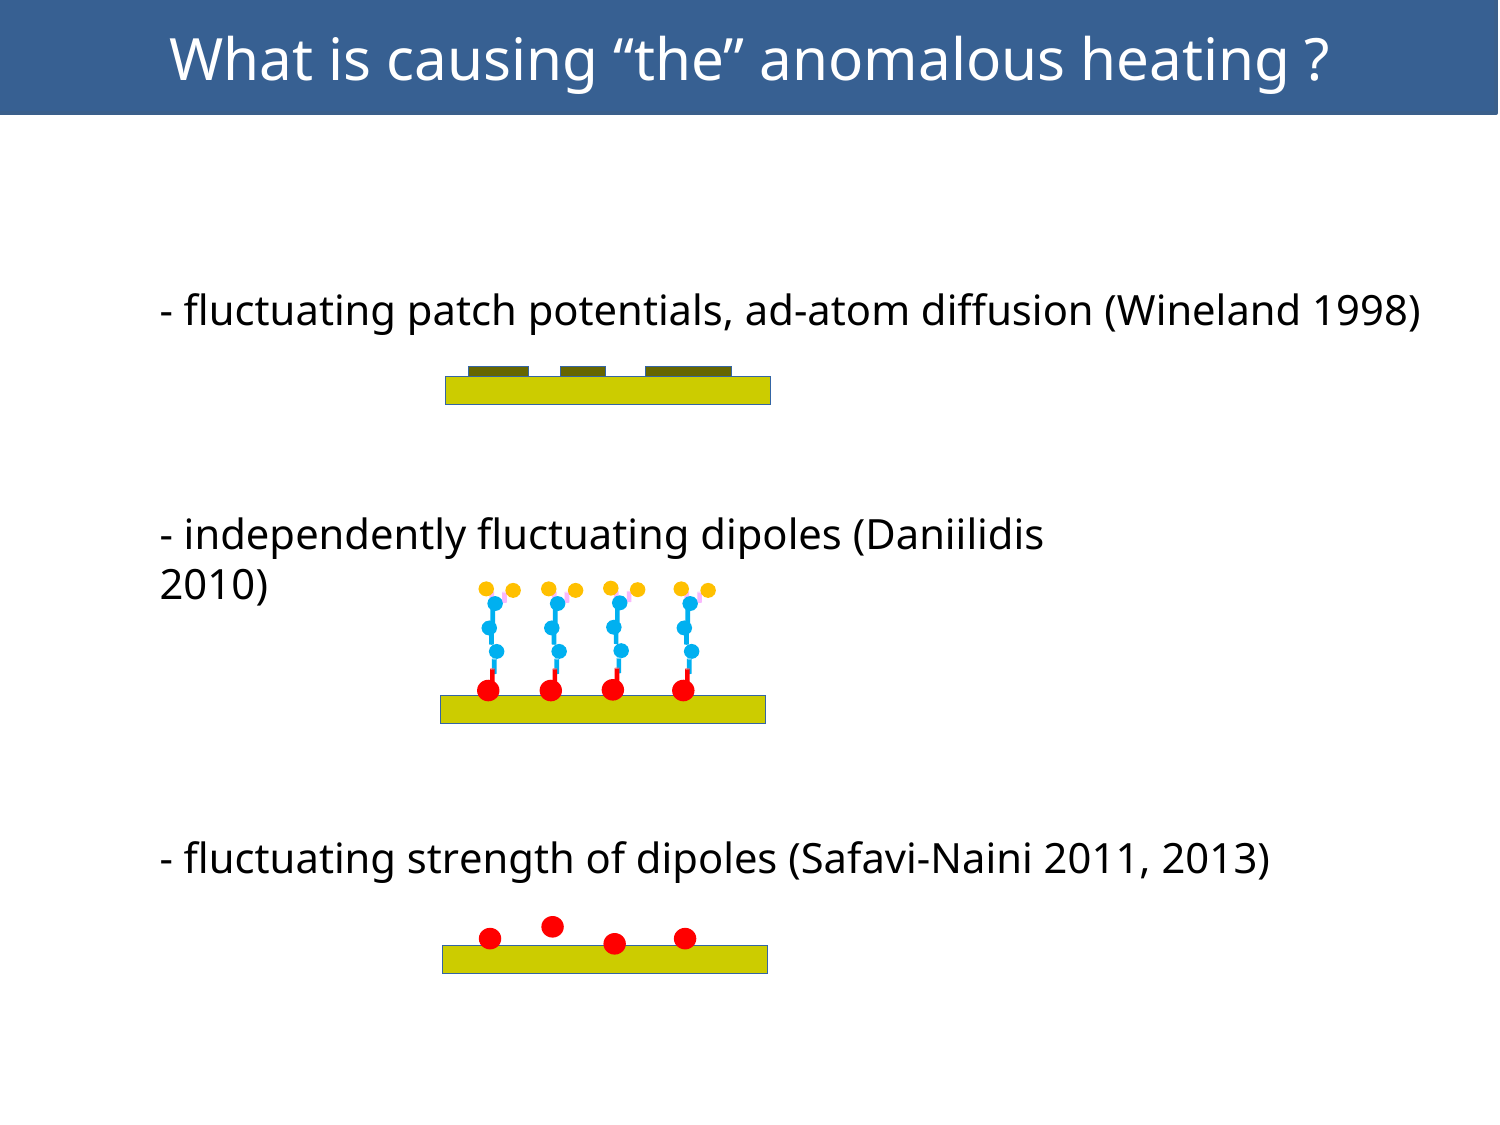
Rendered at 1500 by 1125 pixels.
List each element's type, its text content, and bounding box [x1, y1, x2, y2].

text_box [478, 581, 521, 659]
text_box - independently fluctuating dipoles (Daniilidis 2010) [144, 500, 1151, 566]
text_box - fluctuating strength of dipoles (Safavi-Naini 2011, 2013) [144, 824, 1427, 940]
text_box [445, 366, 771, 405]
text_box - fluctuating patch potentials, ad-atom diffusion (Wineland 1998) [144, 276, 1500, 342]
text_box [440, 580, 766, 724]
title What is causing “the” anomalous heating ? [75, 0, 1425, 147]
text_box [673, 581, 716, 659]
text_box [442, 940, 768, 974]
